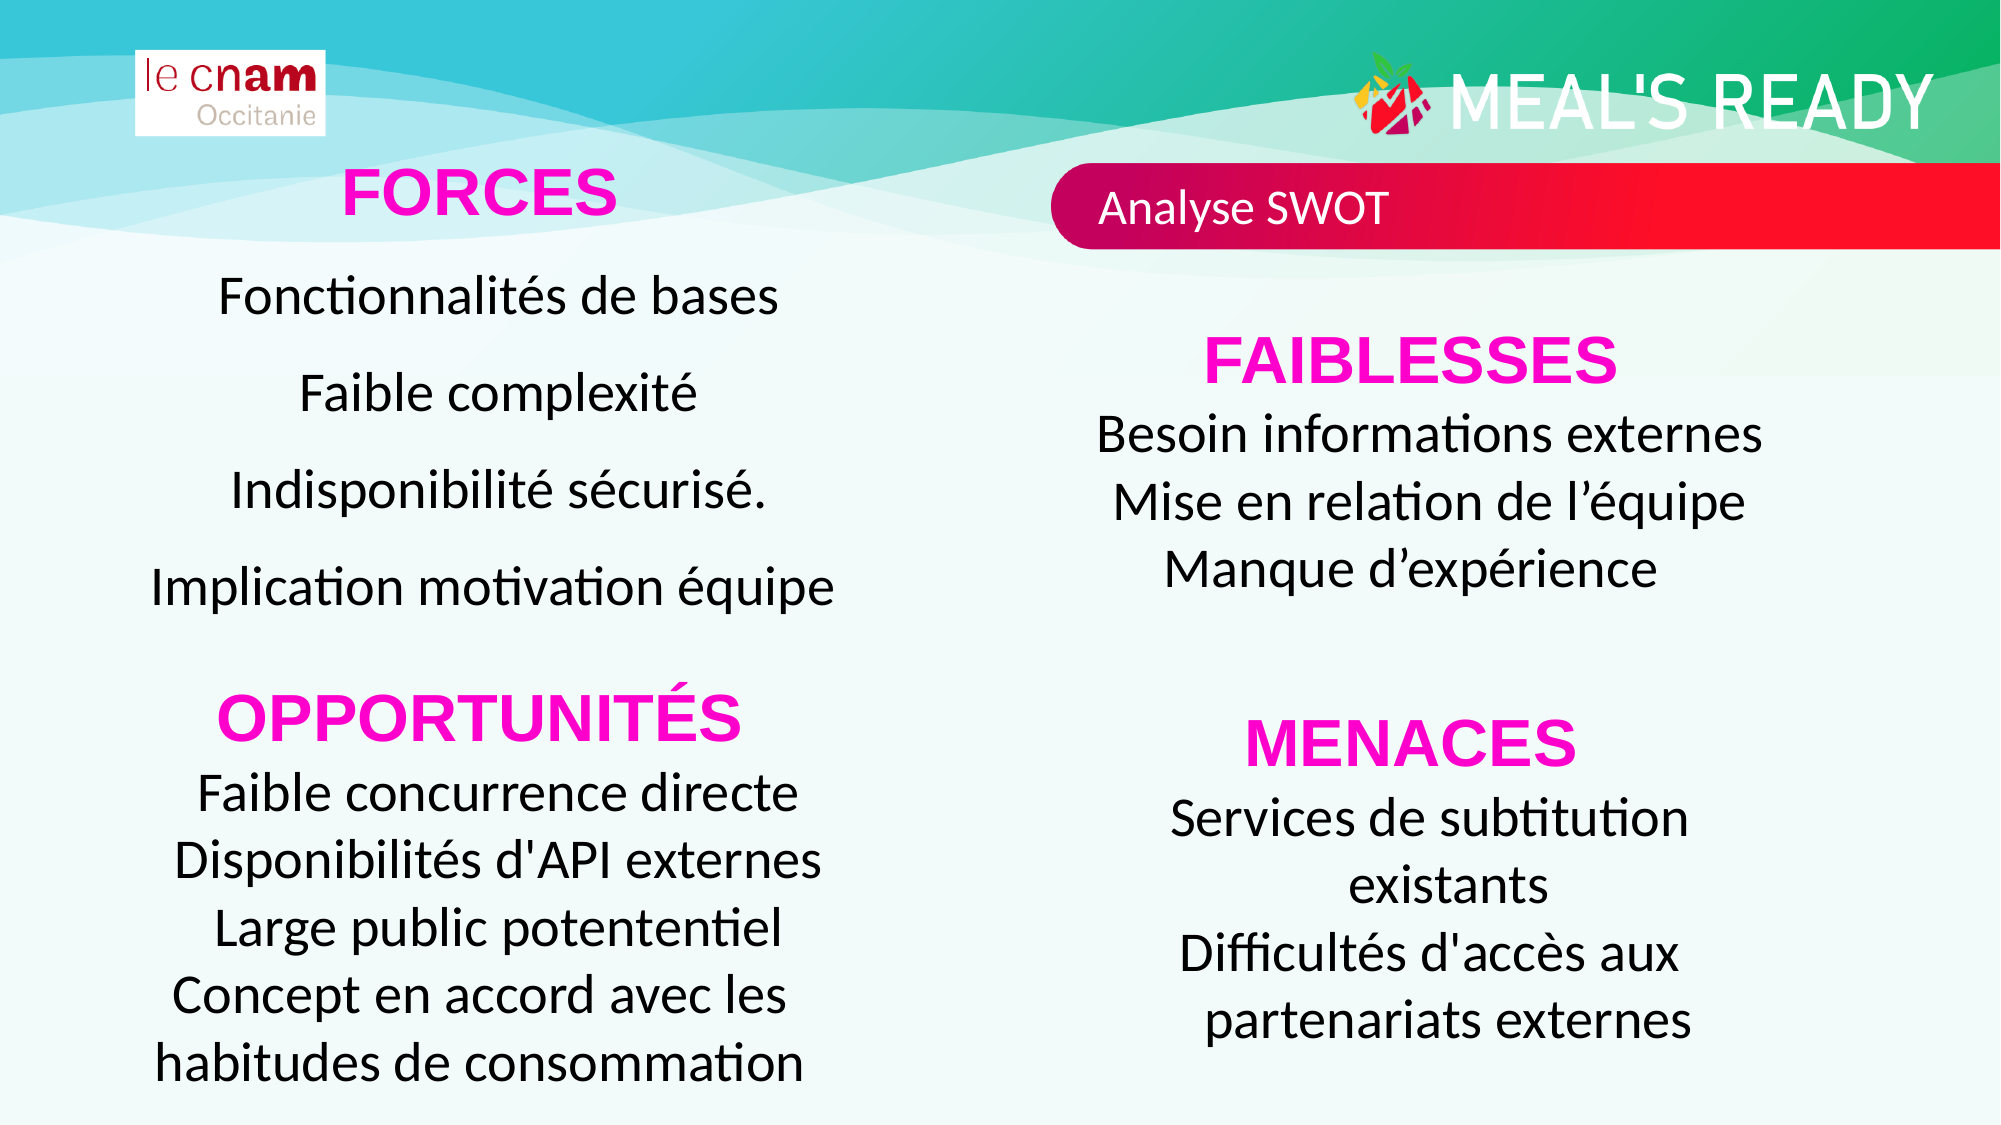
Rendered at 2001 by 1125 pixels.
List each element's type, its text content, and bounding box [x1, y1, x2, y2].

picture [0, 0, 2000, 1125]
text_box MENACES Services de subtitution existants Difficultés d'accès aux partenariats externes [1039, 700, 1784, 1118]
text_box OPPORTUNITÉS Faible concurrence directe Disponibilités d'API externes Large public potententiel Concept en accord avec les habitudes de consommation [108, 674, 853, 1093]
text_box FORCES Fonctionnalités de bases Faible complexité Indisponibilité sécurisé. Implication motivation équipe [108, 173, 853, 592]
text_box FAIBLESSES Besoin informations externes Mise en relation de l’équipe Manque d’expérience [1039, 282, 1784, 700]
text_box Analyse SWOT [1083, 173, 2000, 244]
